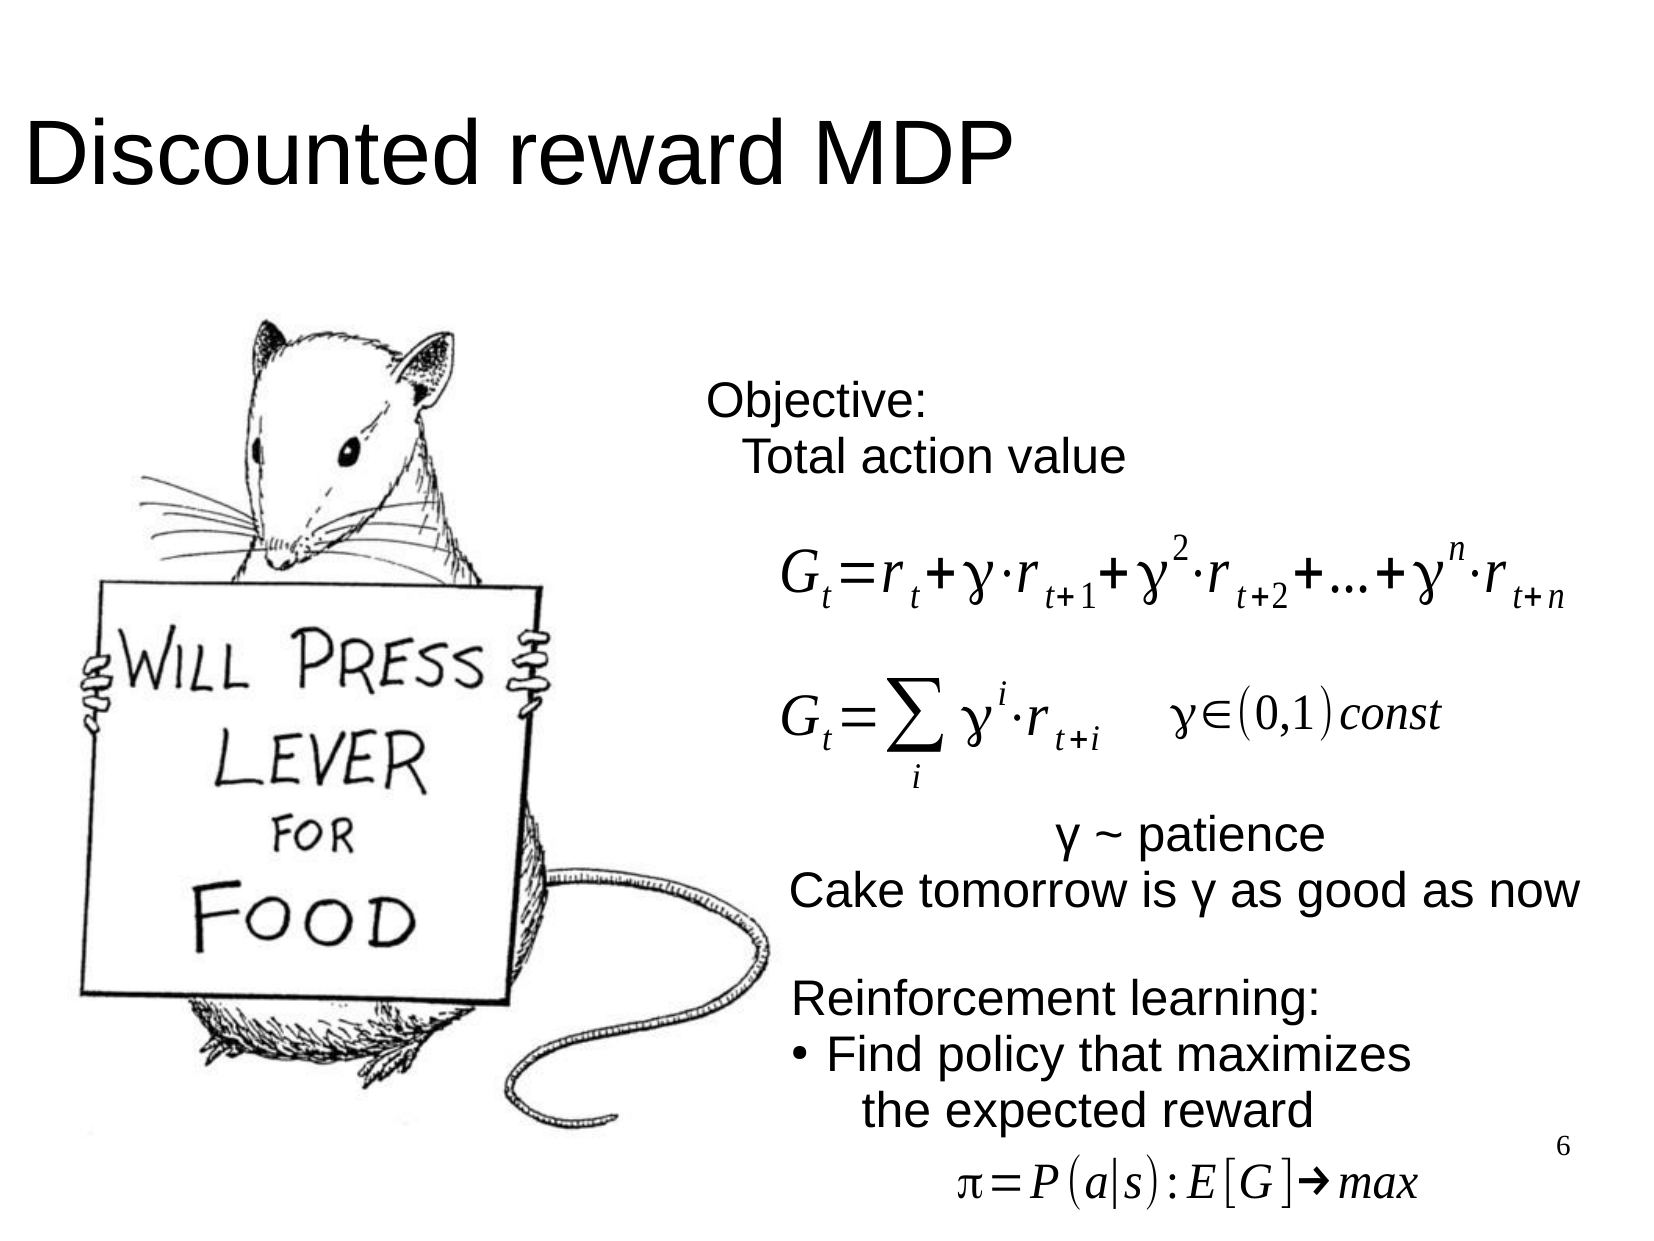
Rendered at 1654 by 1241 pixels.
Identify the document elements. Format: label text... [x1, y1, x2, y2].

title Discounted reward MDP [23, 49, 1512, 257]
chart [765, 523, 1579, 616]
chart [945, 1151, 1432, 1213]
text_box γ ~ patience Cake tomorrow is γ as good as now [753, 805, 1594, 919]
text_box Reinforcement learning: Find policy that maximizes the expected reward [755, 969, 1654, 1139]
chart [1155, 681, 1456, 743]
chart [765, 671, 1114, 796]
picture [0, 250, 791, 1241]
text_box Objective: Total action value [670, 371, 1654, 541]
